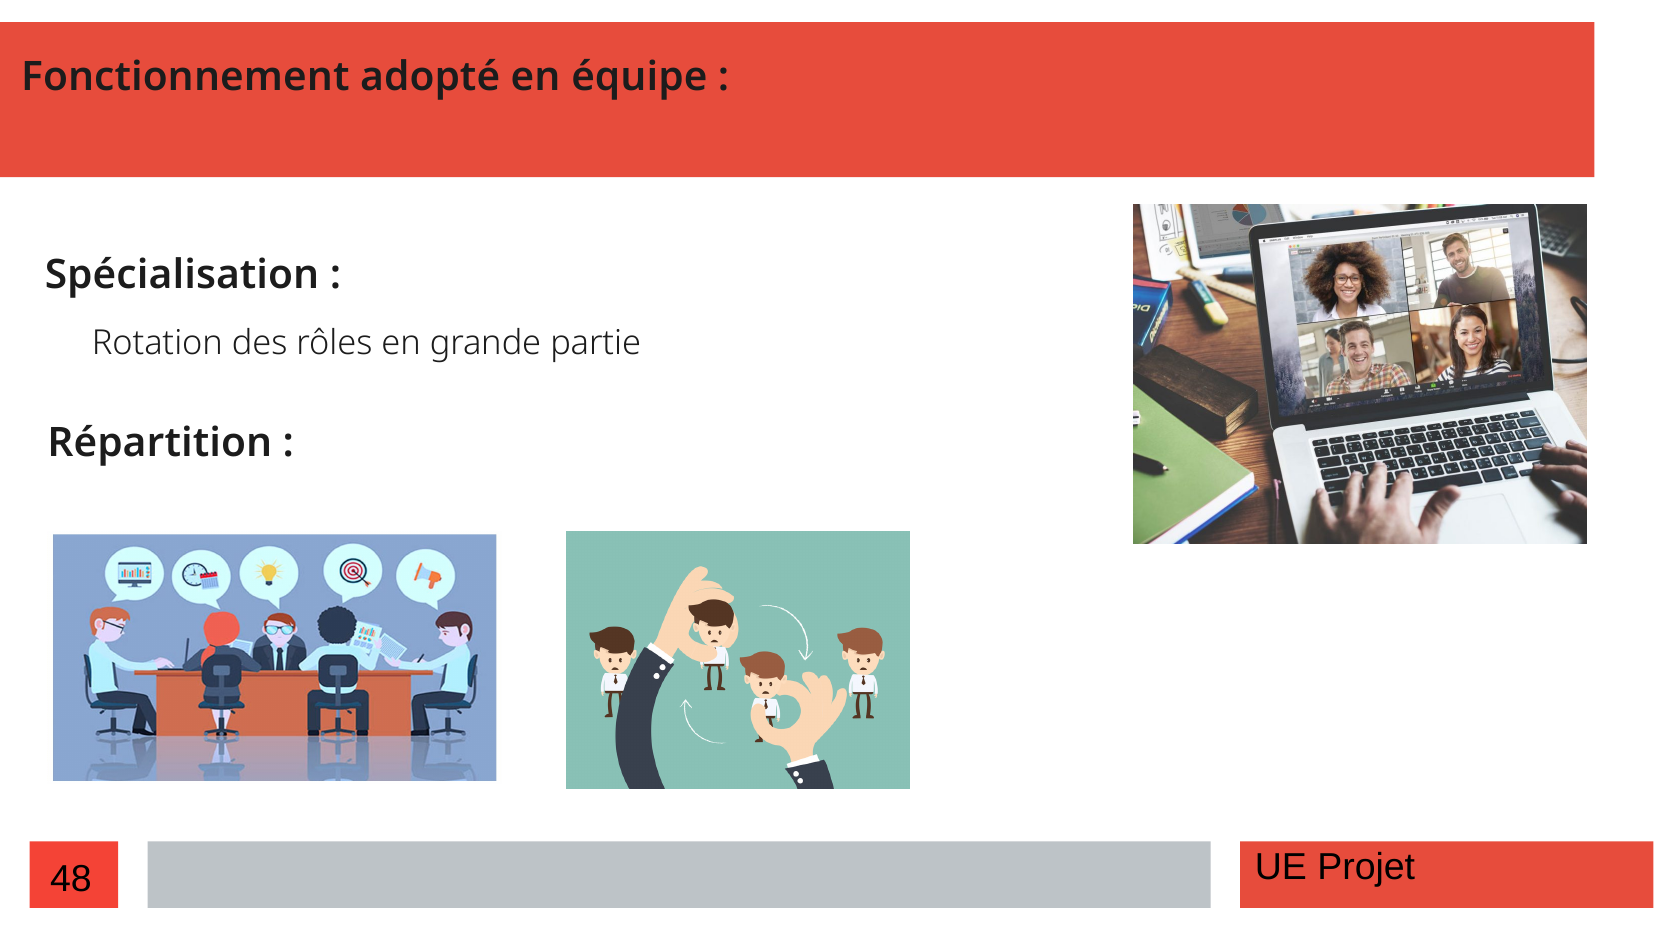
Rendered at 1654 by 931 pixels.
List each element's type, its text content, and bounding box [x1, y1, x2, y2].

text_box UE Projet [1240, 838, 1489, 910]
list Répartition : [47, 413, 783, 815]
list Spécialisation : Rotation des rôles en grande partie [44, 245, 780, 402]
list Fonctionnement adopté en équipe : [21, 47, 756, 322]
picture [47, 531, 502, 784]
picture [566, 531, 910, 789]
picture [1133, 204, 1587, 544]
text_box 48 [35, 850, 119, 908]
